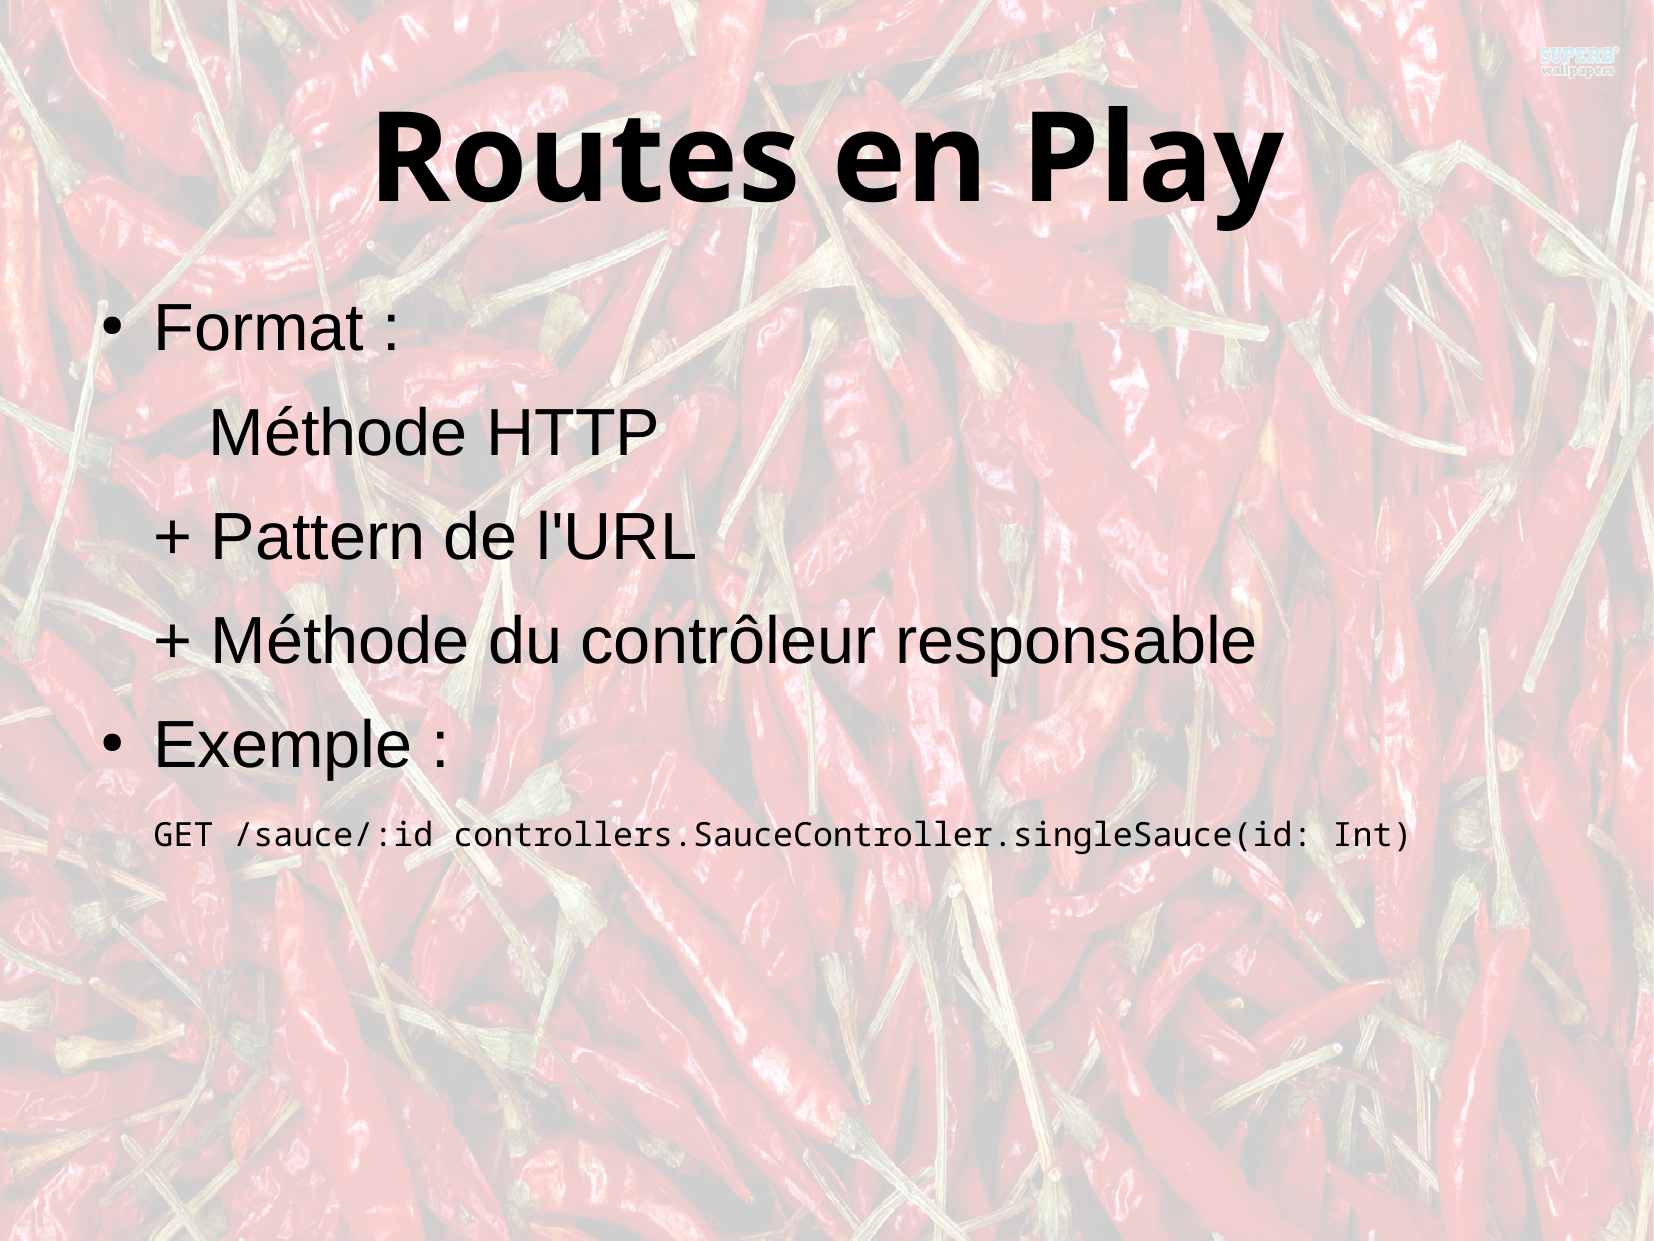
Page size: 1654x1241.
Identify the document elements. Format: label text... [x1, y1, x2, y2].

list Format : Méthode HTTP + Pattern de l'URL + Méthode du contrôleur responsable Exemple : GET /sauce/:id controllers.SauceController.singleSauce(id: Int) [82, 290, 1571, 1010]
title Routes en Play [82, 49, 1571, 257]
picture [0, 0, 1654, 1241]
